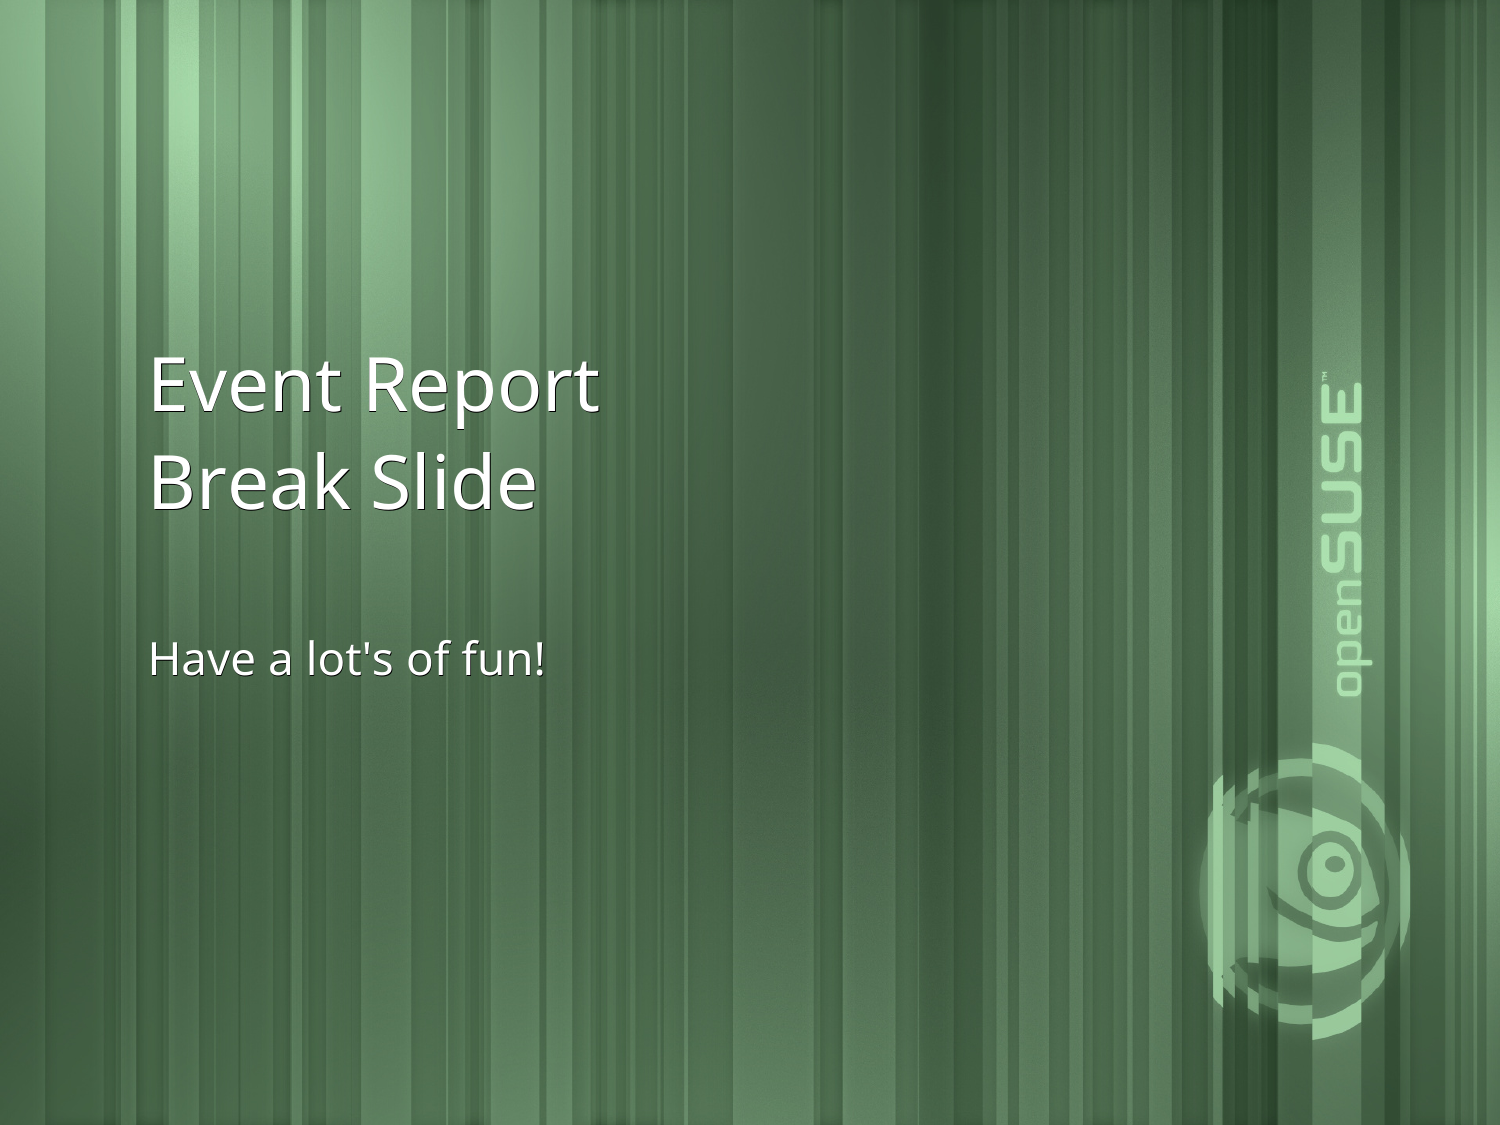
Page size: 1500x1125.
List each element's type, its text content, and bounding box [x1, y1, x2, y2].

picture [0, 0, 1500, 1125]
title Event Report Break Slide Have a lot's of fun! [147, 223, 847, 798]
